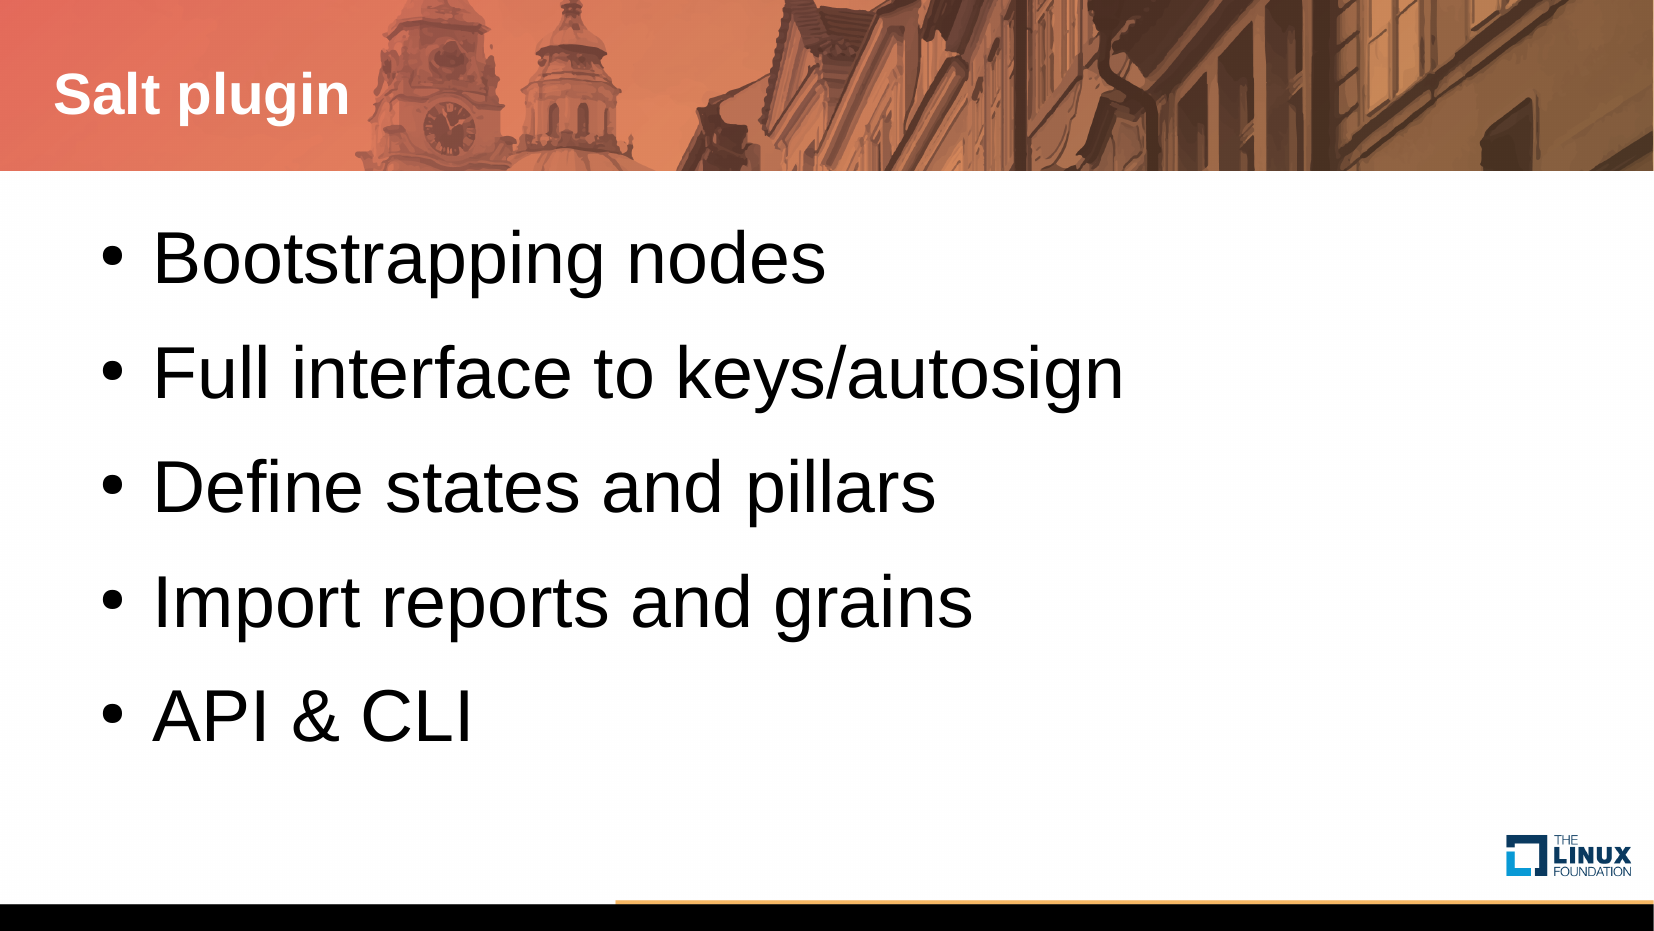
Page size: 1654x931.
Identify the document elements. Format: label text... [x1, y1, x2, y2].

picture [0, 0, 1654, 931]
title Salt plugin [53, 21, 1571, 167]
list Bootstrapping nodes Full interface to keys/autosign Define states and pillars Import reports and grains API & CLI [81, 217, 1571, 831]
